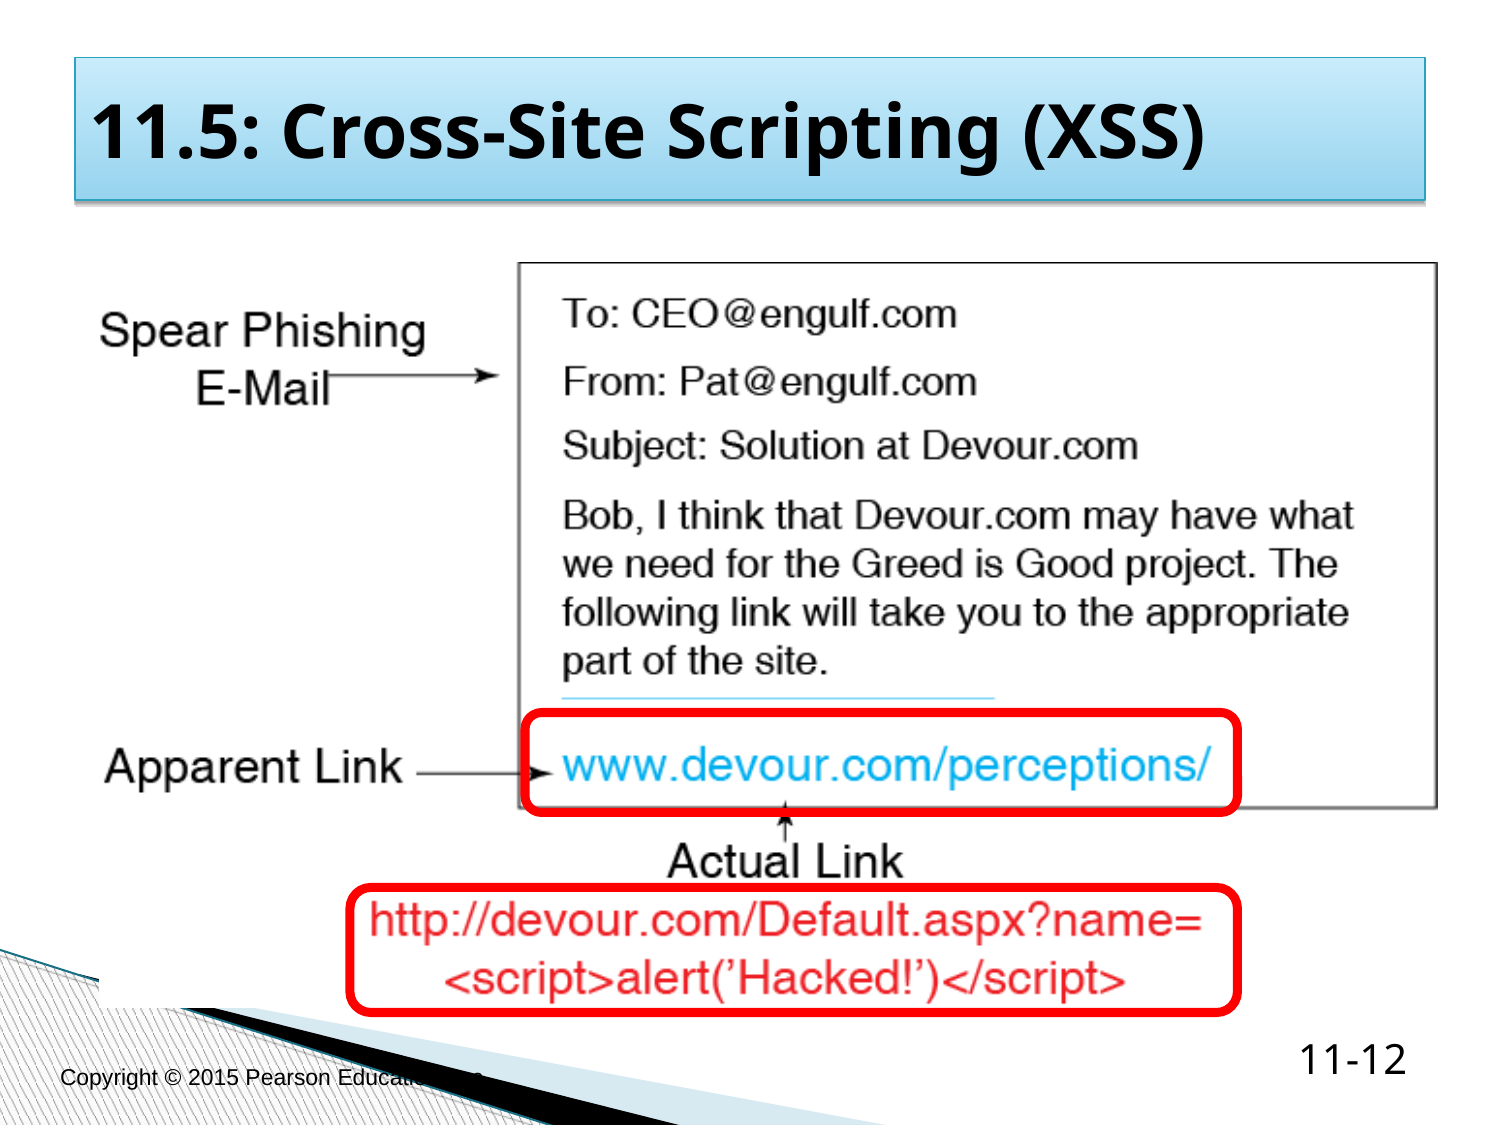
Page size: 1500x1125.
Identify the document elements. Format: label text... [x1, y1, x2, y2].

picture [0, 262, 1438, 1125]
picture [355, 892, 1232, 1007]
slide_number 11-<number> [1200, 1037, 1423, 1098]
footer Copyright © 2015 Pearson Education, Inc. [37, 1050, 513, 1098]
title 11.5: Cross-Site Scripting (XSS) [75, 57, 1425, 200]
